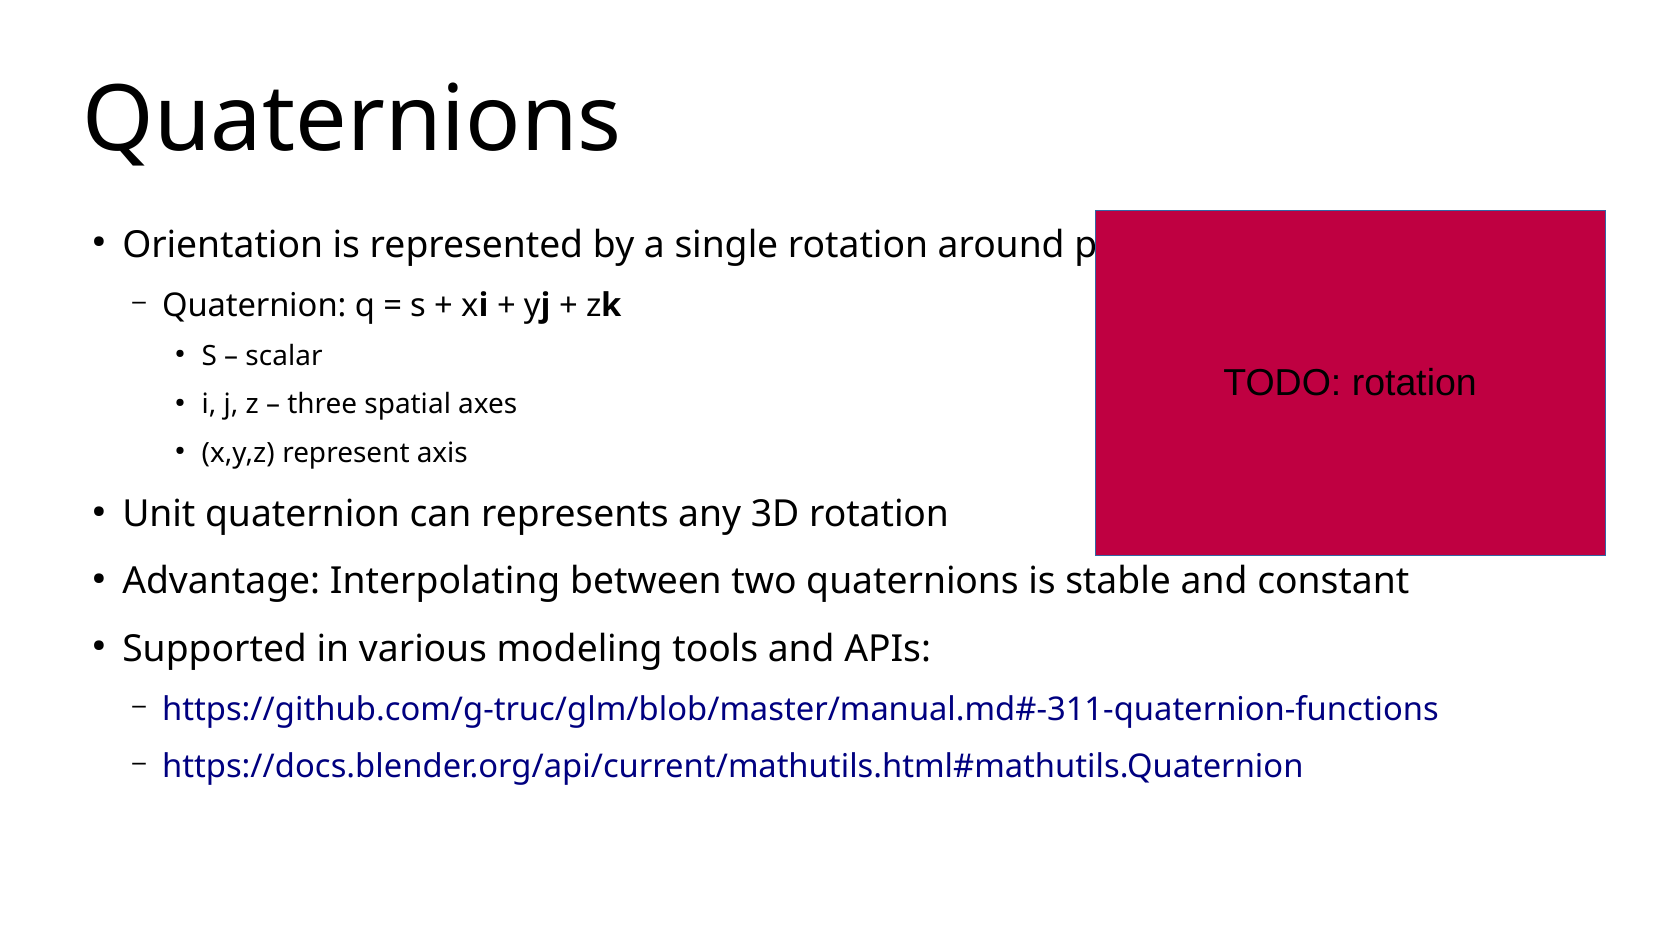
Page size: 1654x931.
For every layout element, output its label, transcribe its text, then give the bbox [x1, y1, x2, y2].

title Quaternions [82, 37, 1571, 193]
list Orientation is represented by a single rotation around particular axis Quaternion: q = s + xi + yj + zk S – scalar i, j, z – three spatial axes (x,y,z) represent axis Unit quaternion can represents any 3D rotation Advantage: Interpolating between two quaternions is stable and constant Supported in various modeling tools and APIs: https://github.com/g-truc/glm/blob/master/manual.md#-311-quaternion-functions https://docs.blender.org/api/current/mathutils.html#mathutils.Quaternion [82, 217, 1571, 796]
text_box TODO: rotation [1095, 210, 1606, 556]
